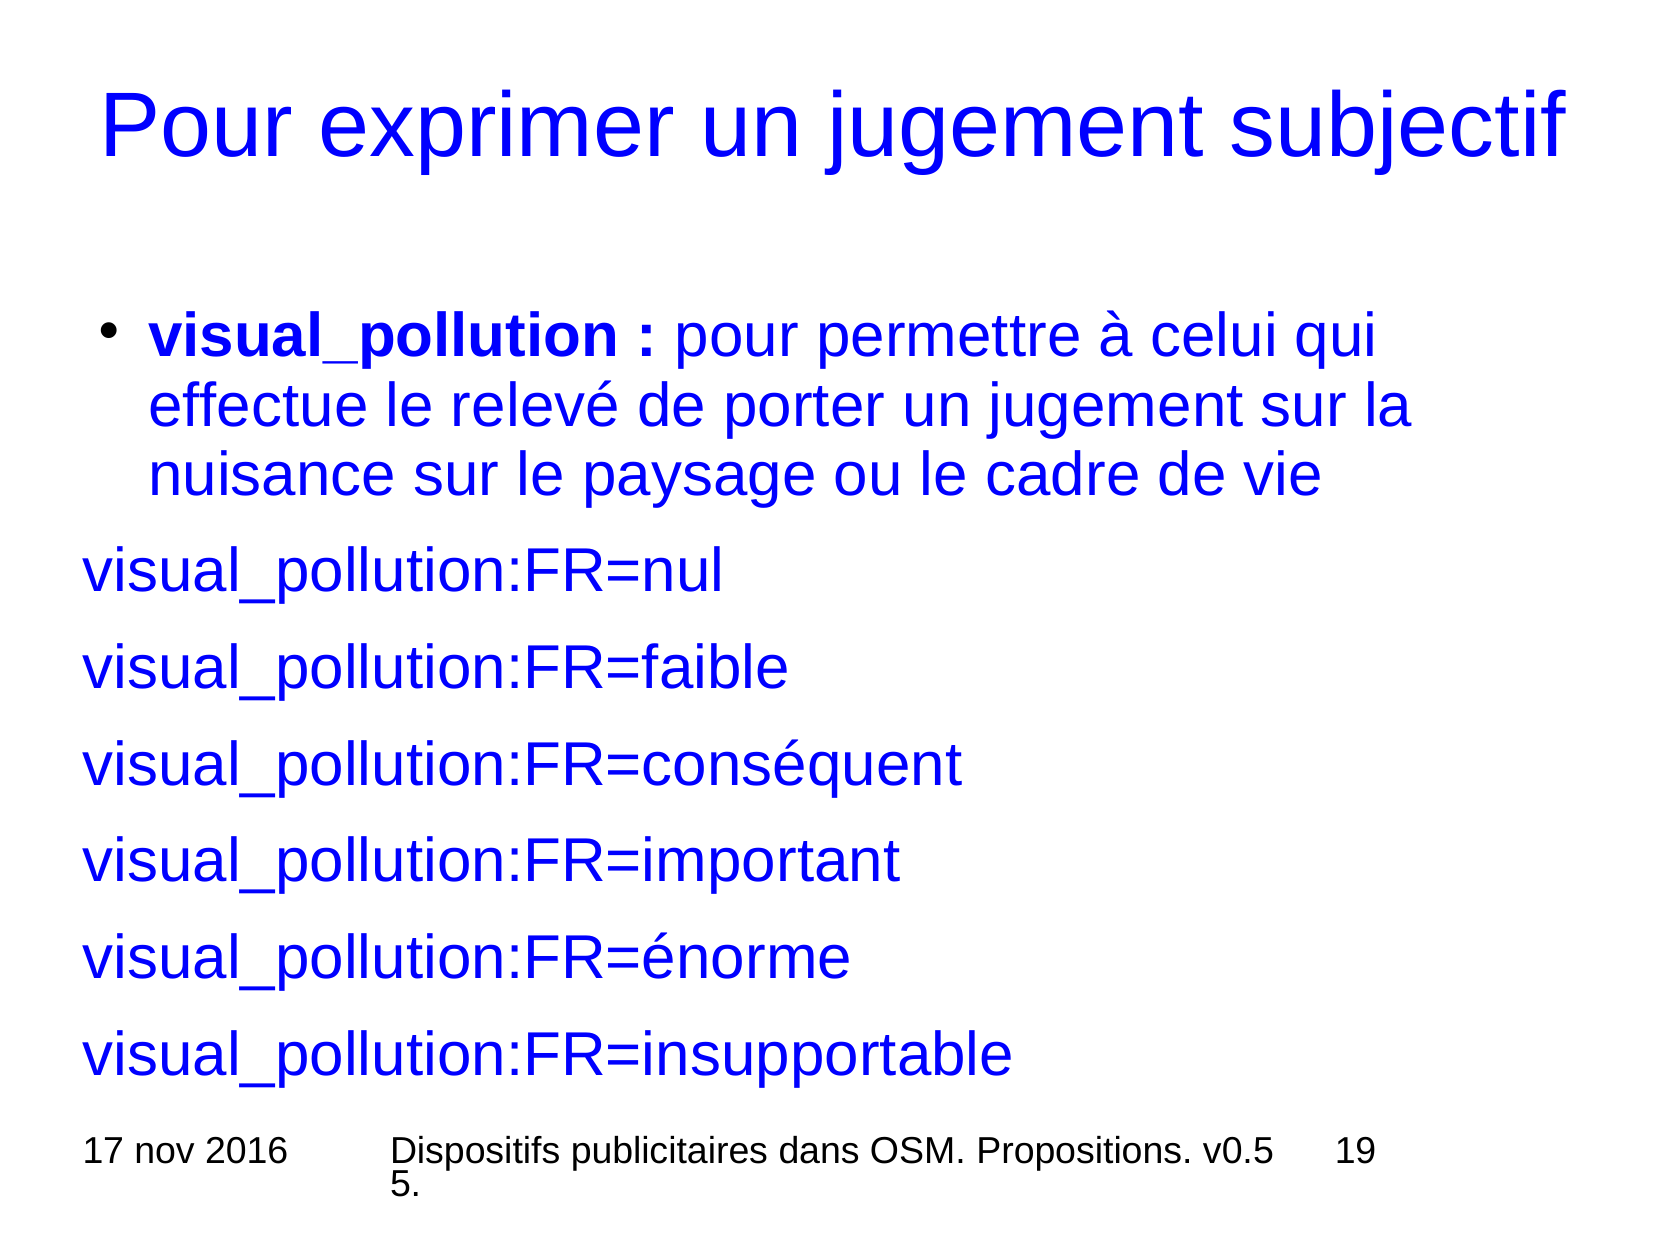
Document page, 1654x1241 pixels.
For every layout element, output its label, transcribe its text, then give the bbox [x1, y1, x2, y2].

title Pour exprimer un jugement subjectif [90, 19, 1579, 225]
list visual_pollution : pour permettre à celui qui effectue le relevé de porter un jugement sur la nuisance sur le paysage ou le cadre de vie visual_pollution:FR=nul visual_pollution:FR=faible visual_pollution:FR=conséquent visual_pollution:FR=important visual_pollution:FR=énorme visual_pollution:FR=insupportable [82, 195, 1571, 1096]
